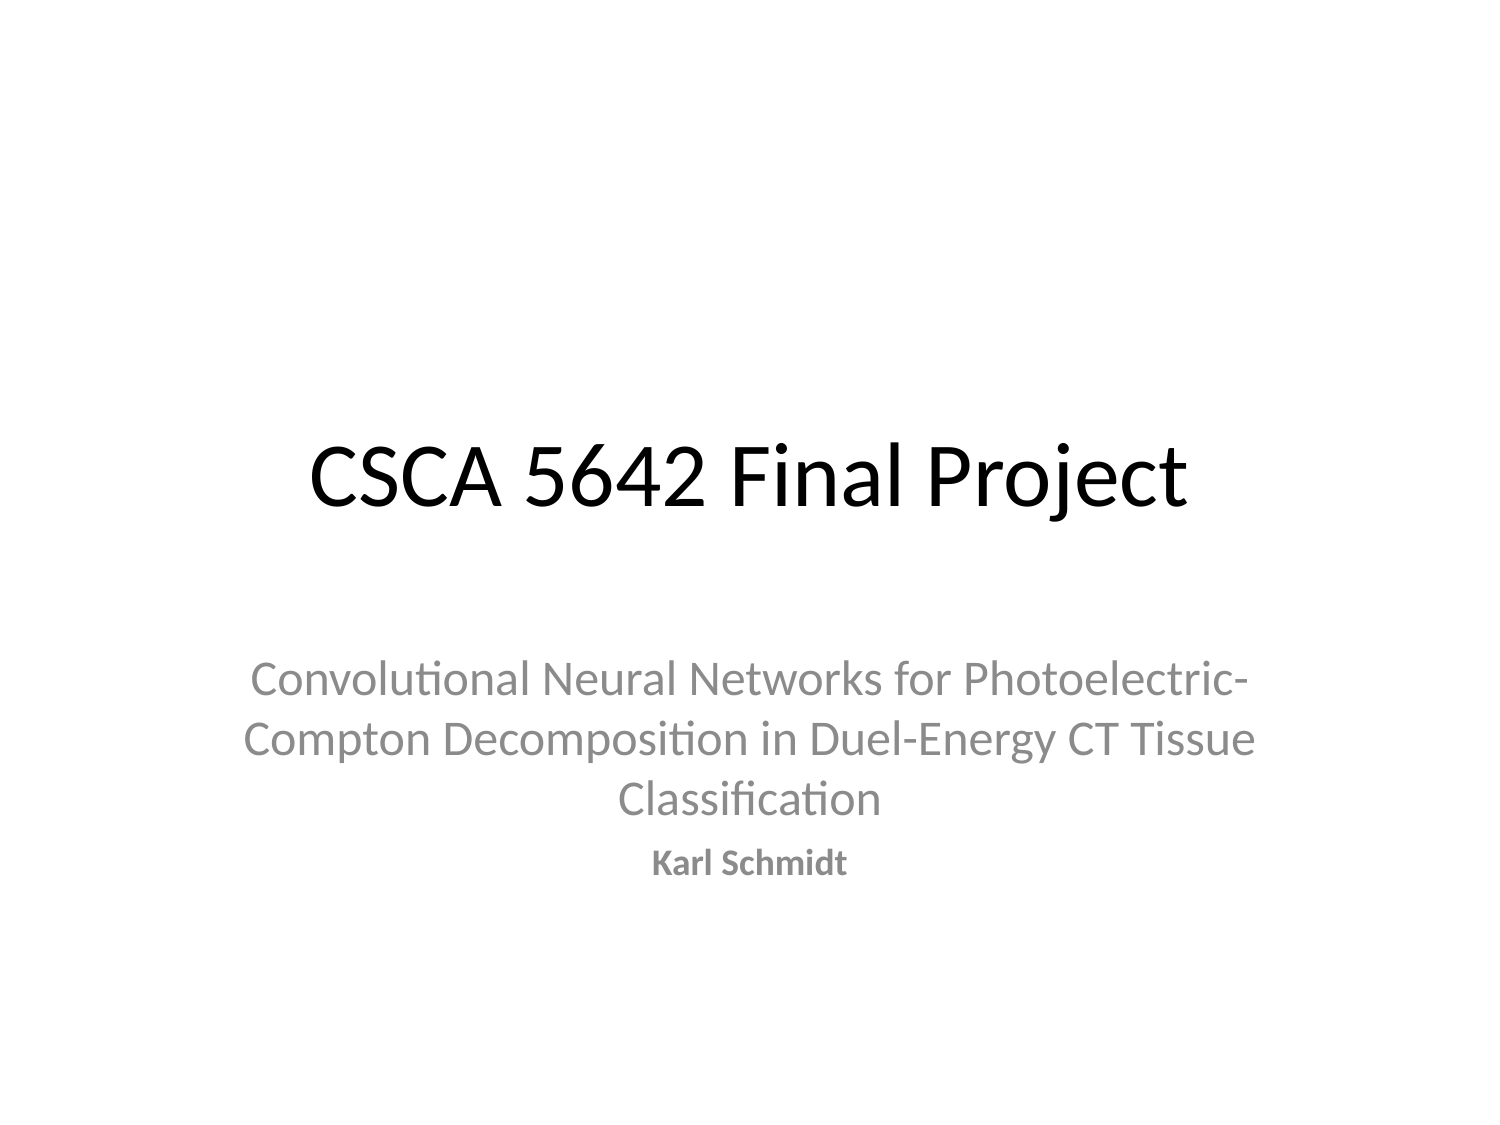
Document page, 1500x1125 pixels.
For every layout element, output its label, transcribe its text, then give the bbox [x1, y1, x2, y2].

subtitle Convolutional Neural Networks for Photoelectric-Compton Decomposition in Duel-Energy CT Tissue Classification Karl Schmidt [225, 637, 1275, 925]
title CSCA 5642 Final Project [112, 349, 1388, 591]
